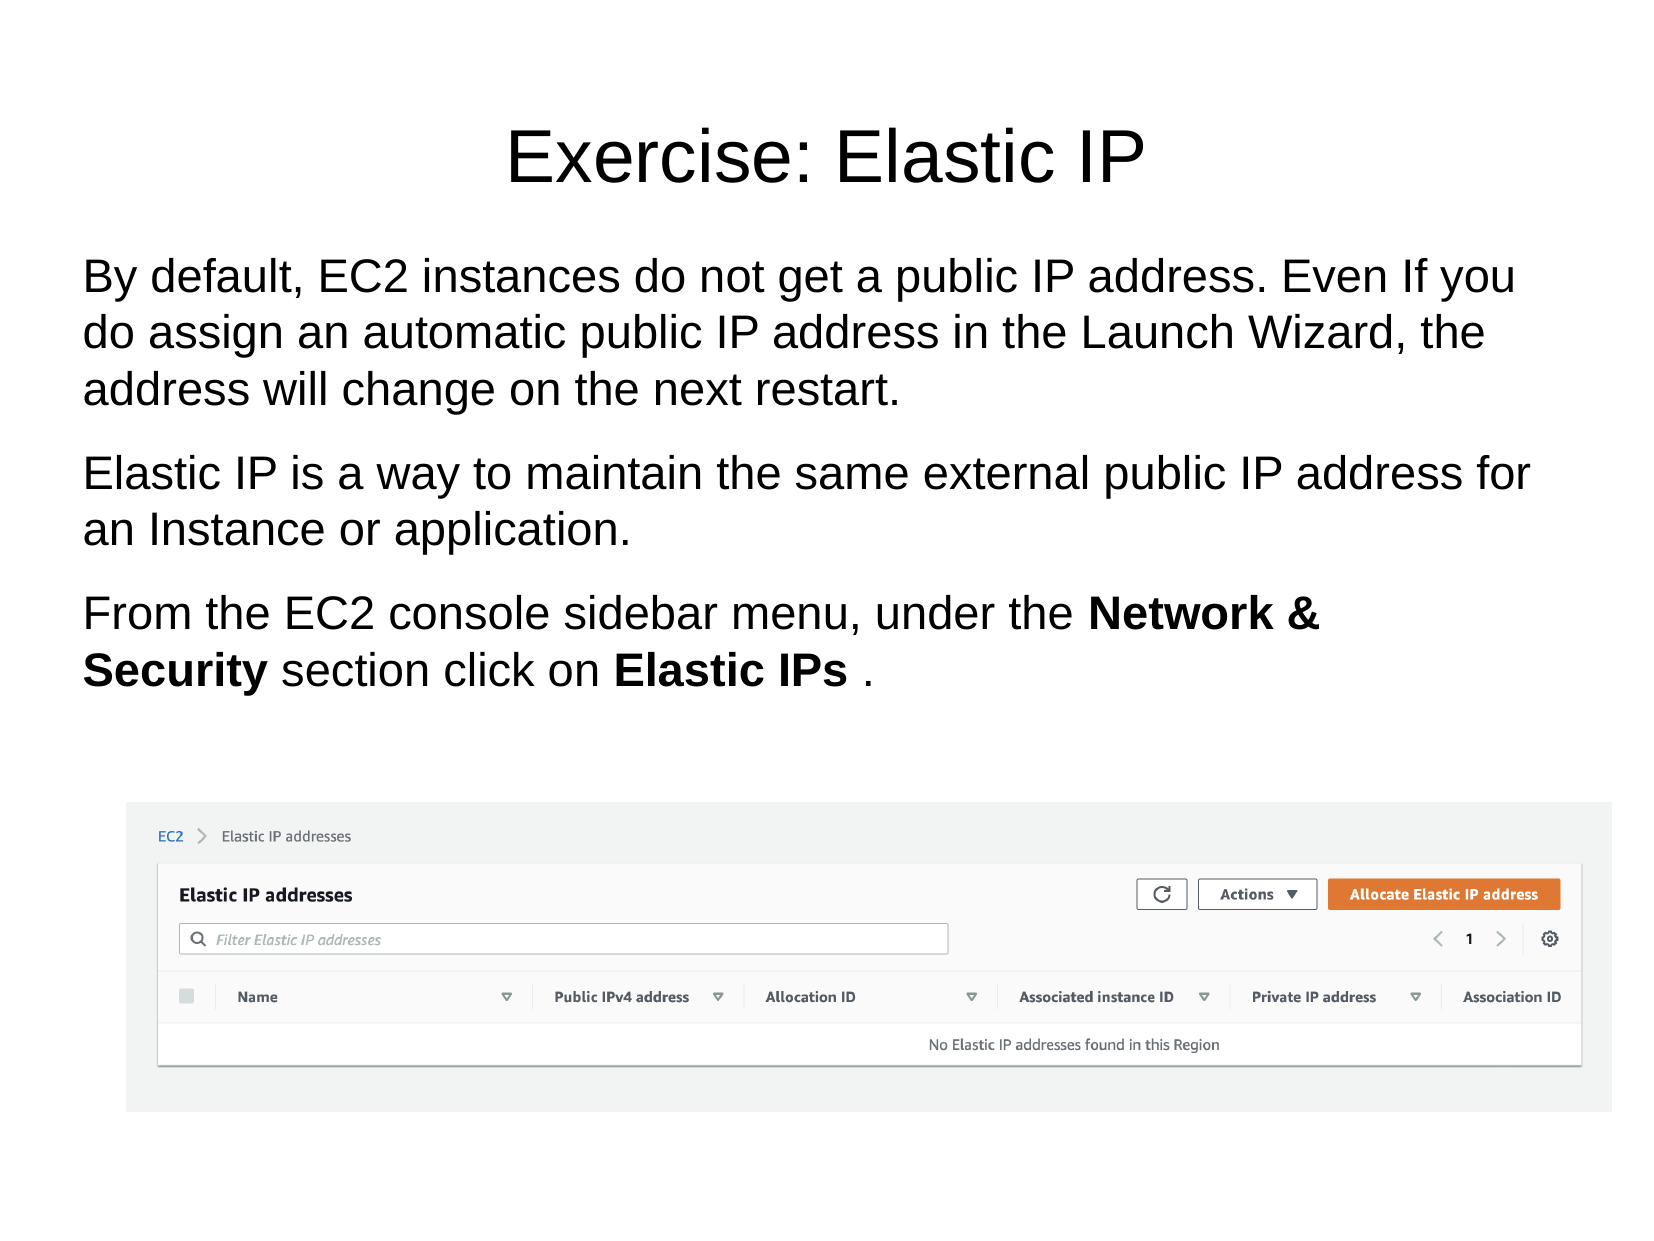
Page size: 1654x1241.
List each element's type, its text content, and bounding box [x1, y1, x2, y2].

list By default, EC2 instances do not get a public IP address. Even If you do assign an automatic public IP address in the Launch Wizard, the address will change on the next restart. Elastic IP is a way to maintain the same external public IP address for an Instance or application. From the EC2 console sidebar menu, under the Network & Security section click on Elastic IPs . [82, 245, 1571, 699]
title Exercise: Elastic IP [82, 49, 1571, 245]
picture [126, 802, 1612, 1112]
